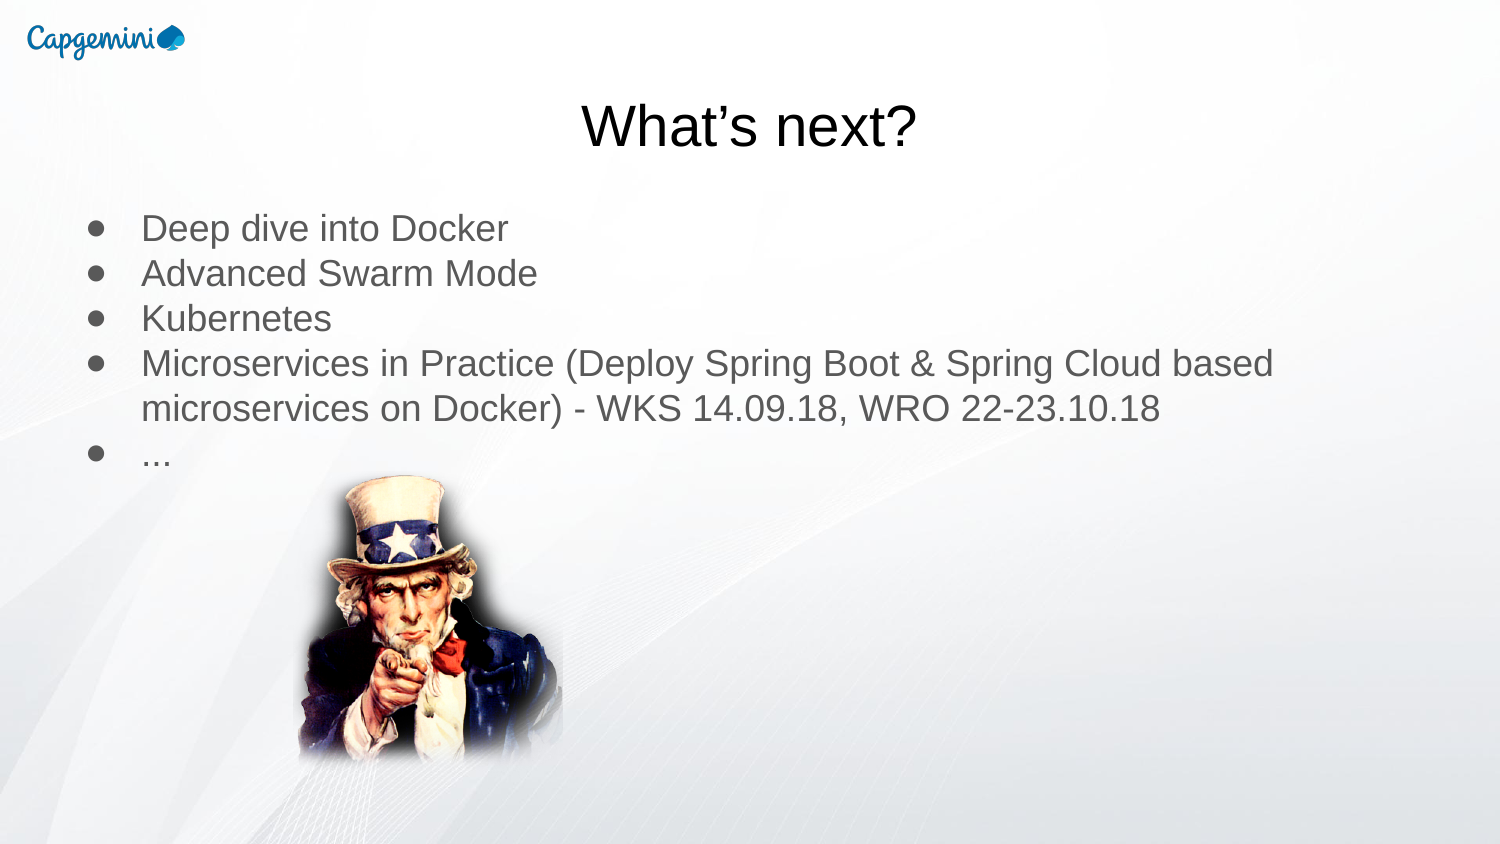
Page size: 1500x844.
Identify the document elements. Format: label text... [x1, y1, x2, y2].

list Deep dive into Docker Advanced Swarm Mode Kubernetes Microservices in Practice (Deploy Spring Boot & Spring Cloud based microservices on Docker) - WKS 14.09.18, WRO 22-23.10.18 ... [51, 189, 1449, 750]
picture [0, 0, 1500, 844]
title What’s next? [51, 72, 1449, 167]
